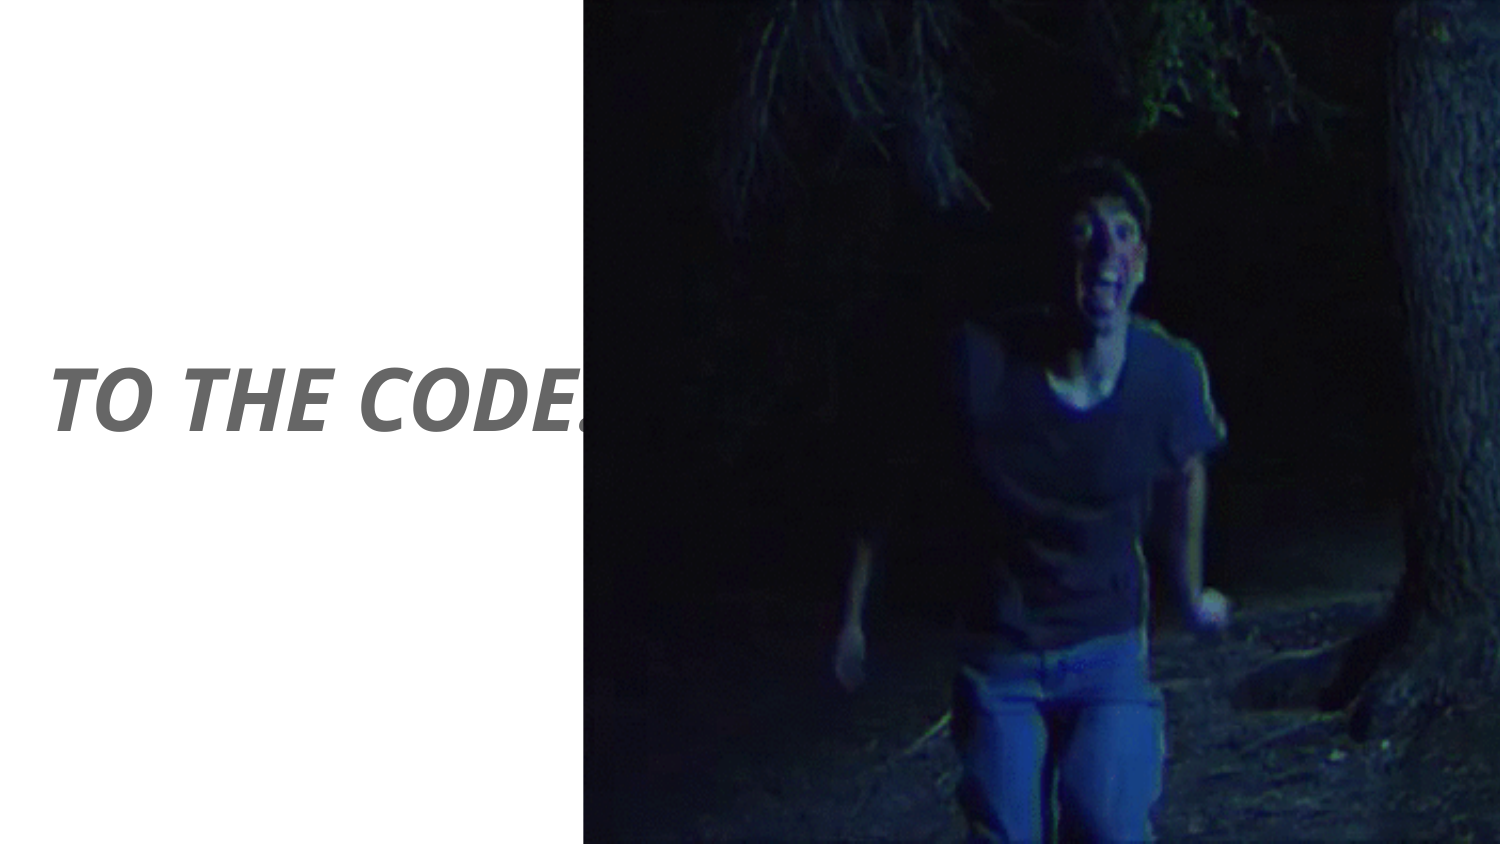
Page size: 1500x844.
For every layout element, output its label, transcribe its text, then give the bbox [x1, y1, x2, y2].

text_box TO THE CODE! [31, 328, 583, 473]
picture [583, 0, 1500, 844]
